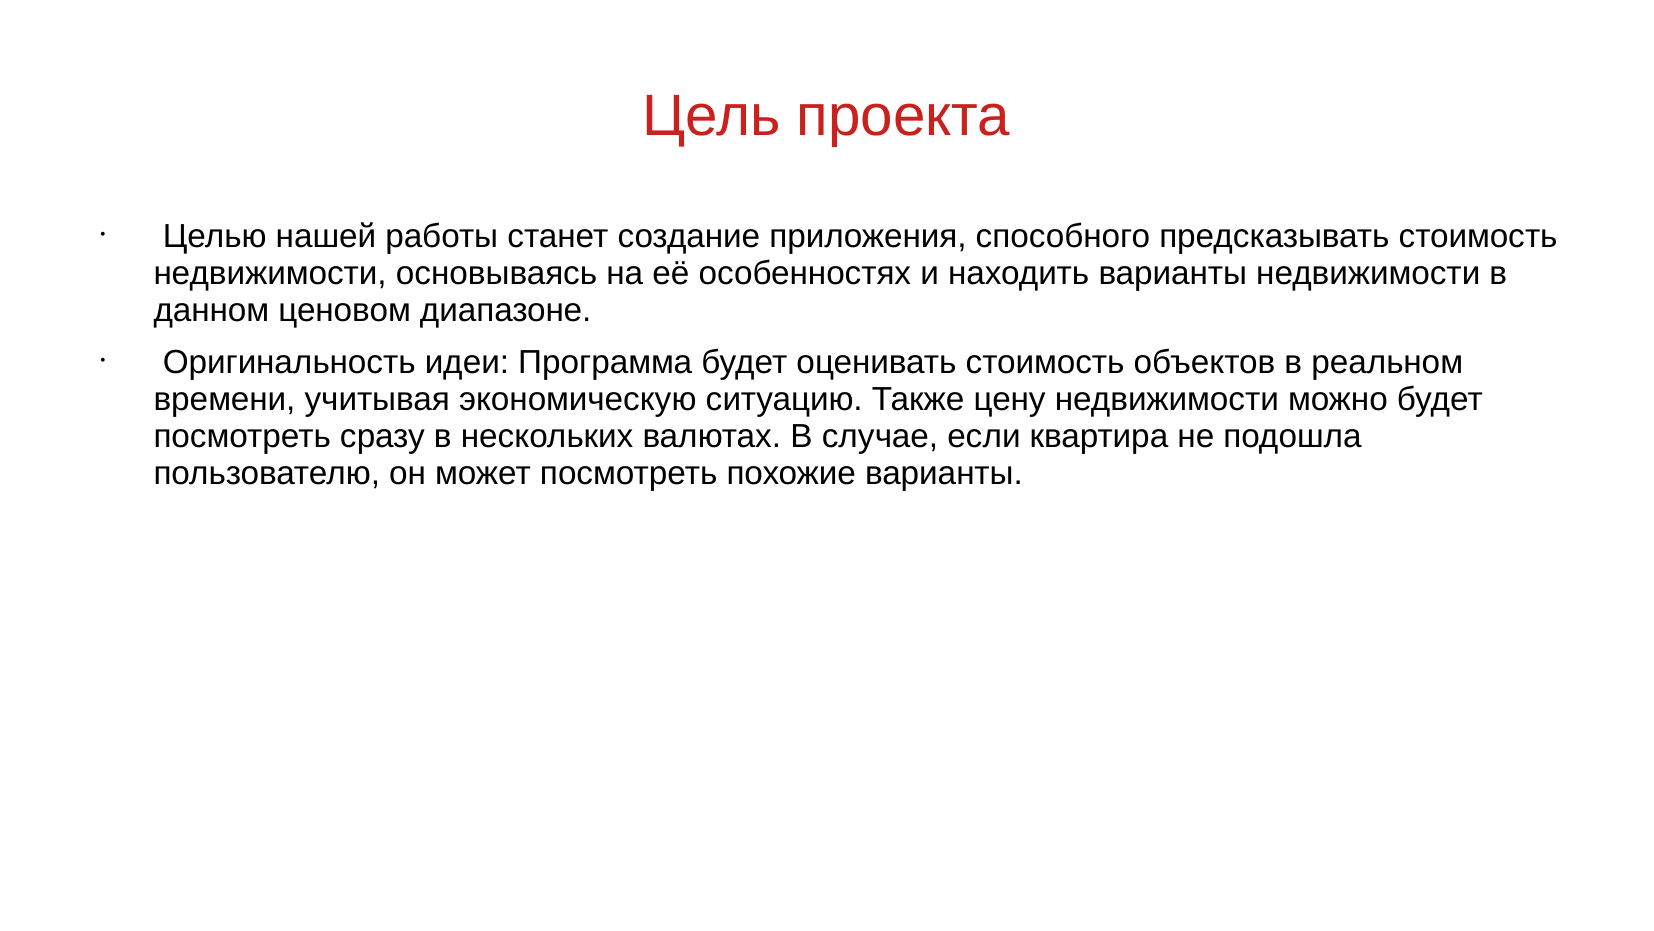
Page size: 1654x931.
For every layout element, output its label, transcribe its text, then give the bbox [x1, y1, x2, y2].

list Целью нашей работы станет создание приложения, способного предсказывать стоимость недвижимости, основываясь на её особенностях и находить варианты недвижимости в данном ценовом диапазоне. Оригинальность идеи: Программа будет оценивать стоимость объектов в реальном времени, учитывая экономическую ситуацию. Также цену недвижимости можно будет посмотреть сразу в нескольких валютах. В случае, если квартира не подошла пользователю, он может посмотреть похожие варианты. [82, 217, 1571, 758]
title Цель проекта [82, 37, 1571, 193]
